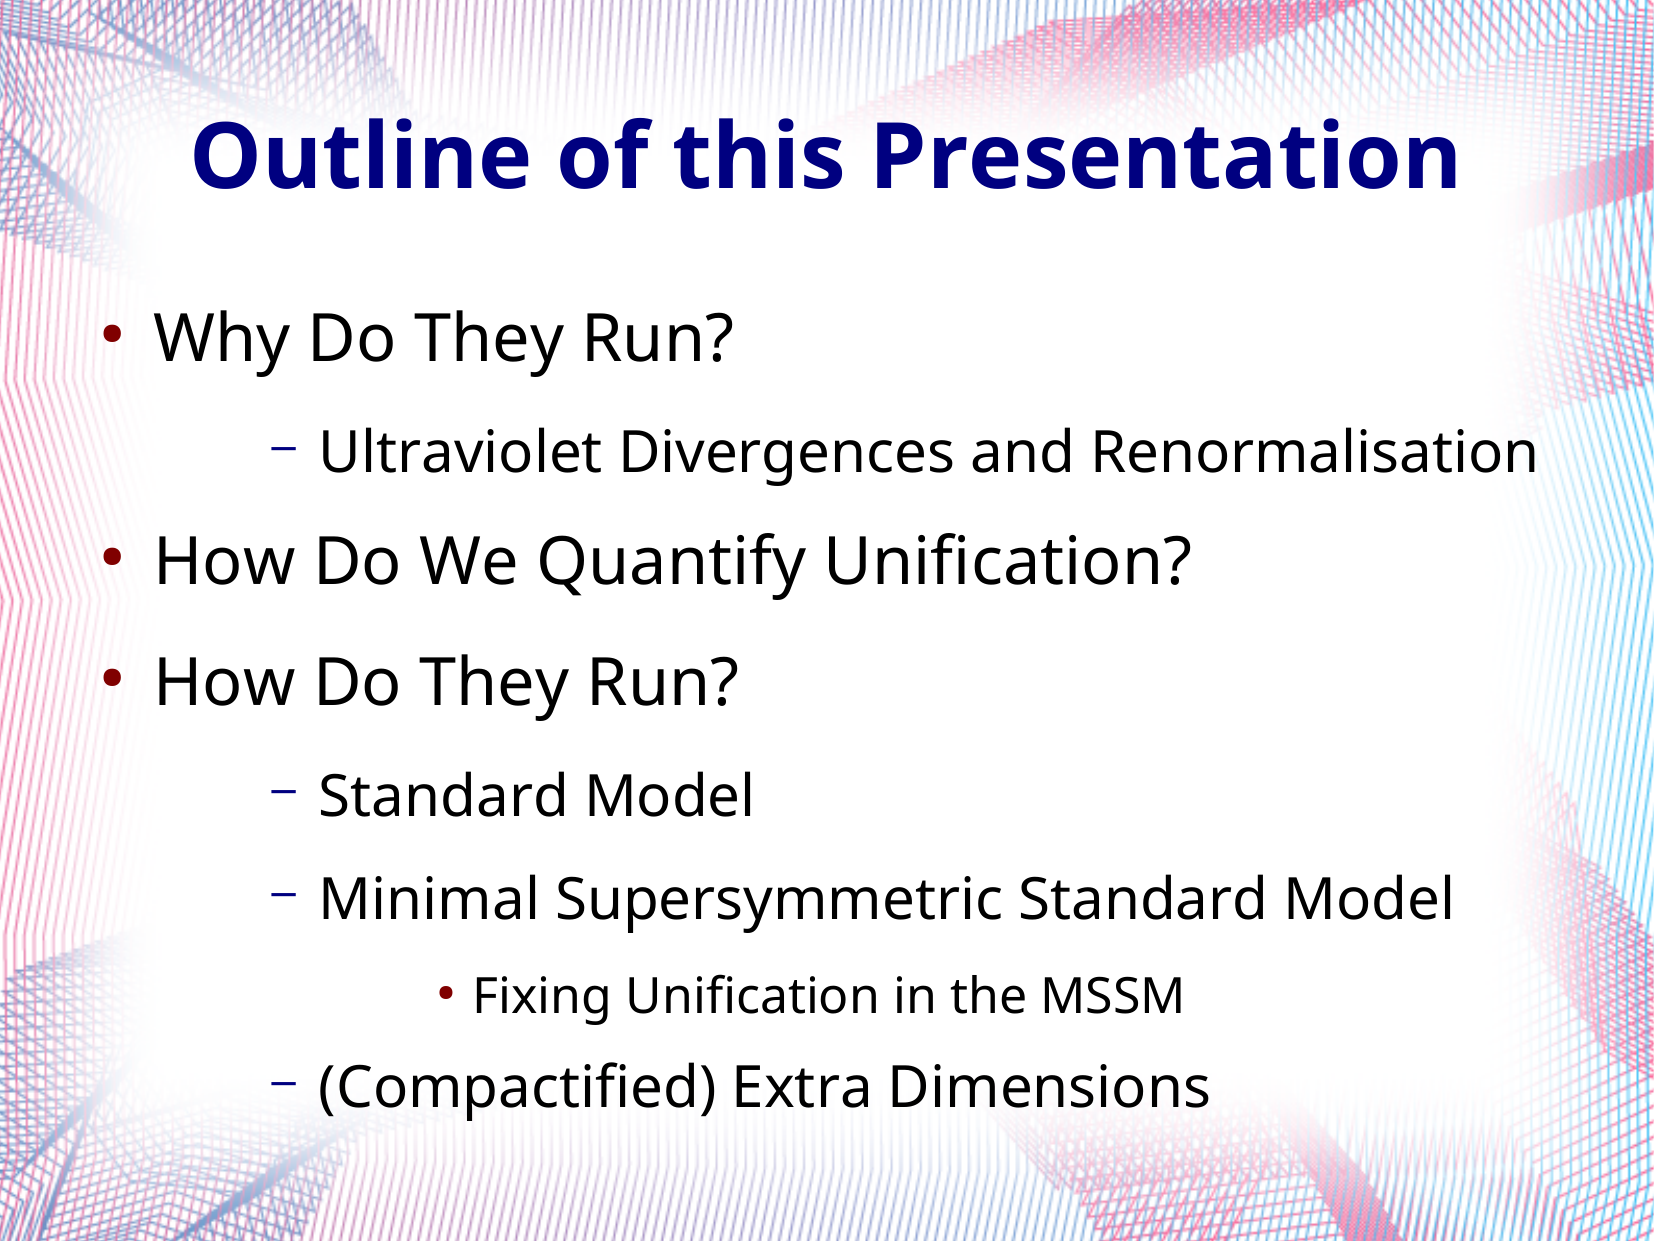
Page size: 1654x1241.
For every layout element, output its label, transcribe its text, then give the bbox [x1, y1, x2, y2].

title Outline of this Presentation [82, 49, 1571, 257]
list Why Do They Run? Ultraviolet Divergences and Renormalisation How Do We Quantify Unification? How Do They Run? Standard Model Minimal Supersymmetric Standard Model Fixing Unification in the MSSM (Compactified) Extra Dimensions [82, 290, 1571, 1109]
picture [0, 0, 1654, 1241]
